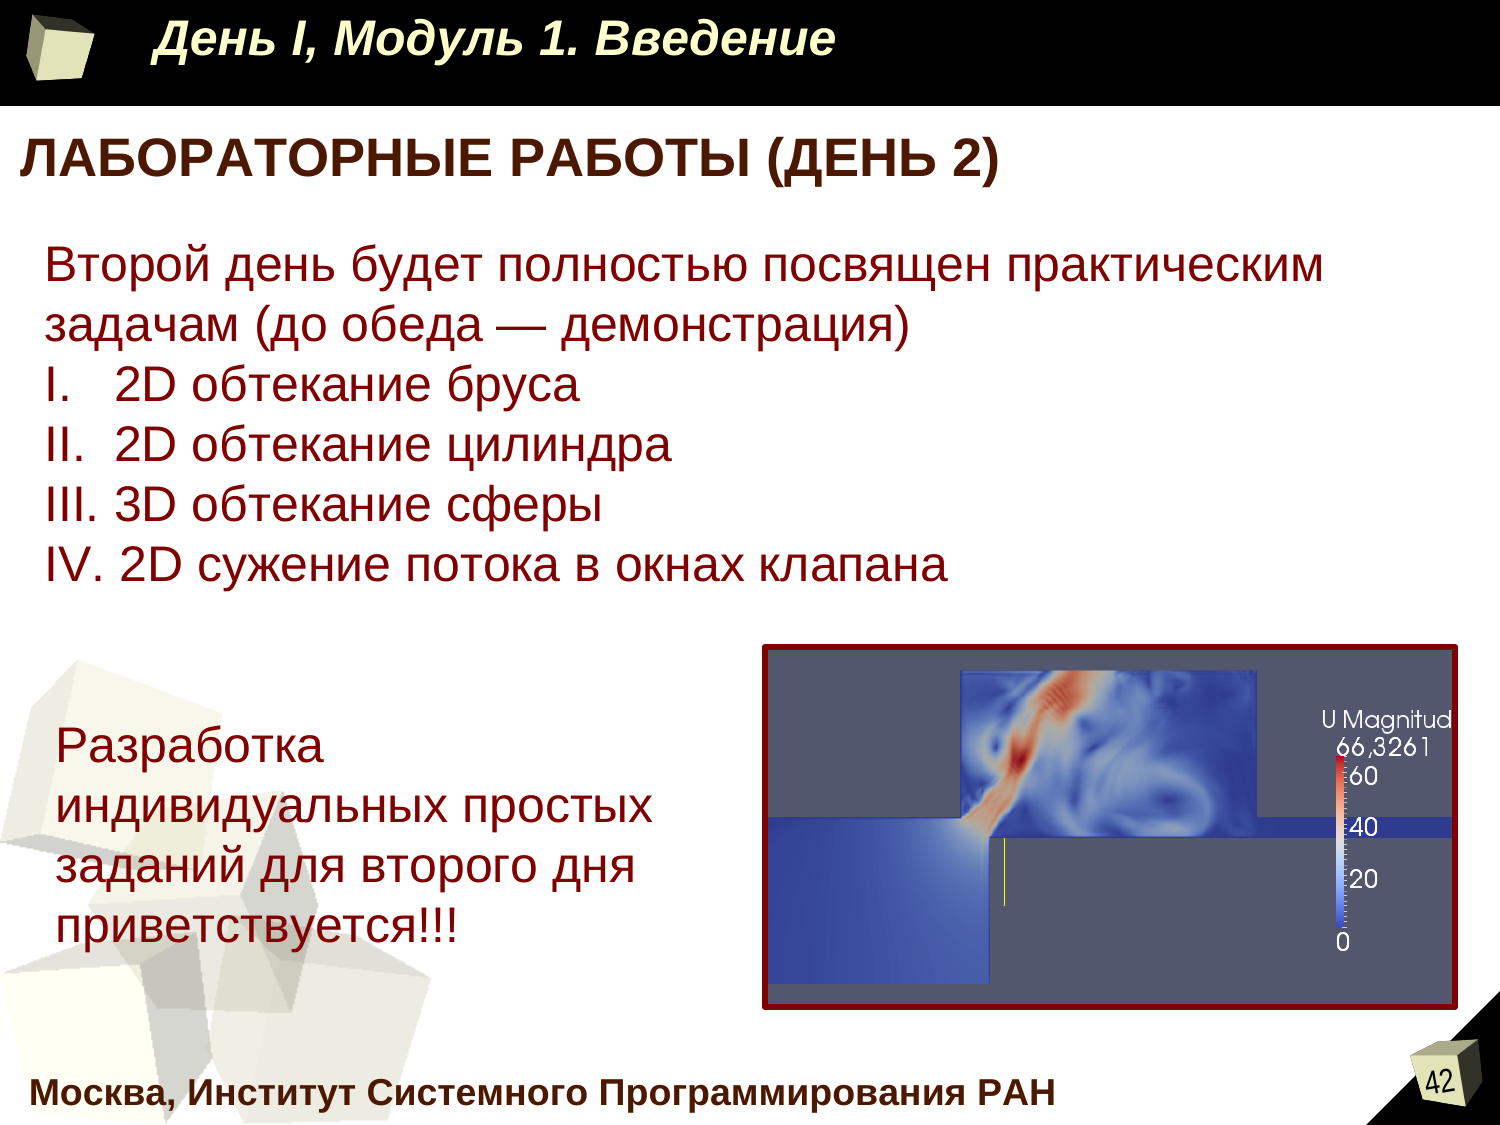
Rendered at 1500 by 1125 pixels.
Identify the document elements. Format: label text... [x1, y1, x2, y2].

text_box Разработка индивидуальных простых заданий для второго дня приветствуется!!! [40, 704, 709, 960]
picture [423, 1088, 433, 1102]
text_box Второй день будет полностью посвящен практическим задачам (до обеда — демонстрация) 2D обтекание бруса 2D обтекание цилиндра 3D обтекание сферы 2D сужение потока в окнах клапана [29, 224, 1477, 600]
picture [767, 649, 1453, 1004]
picture [0, 659, 433, 1125]
text_box ЛАБОРАТОРНЫЕ РАБОТЫ (ДЕНЬ 2) [5, 115, 1500, 196]
